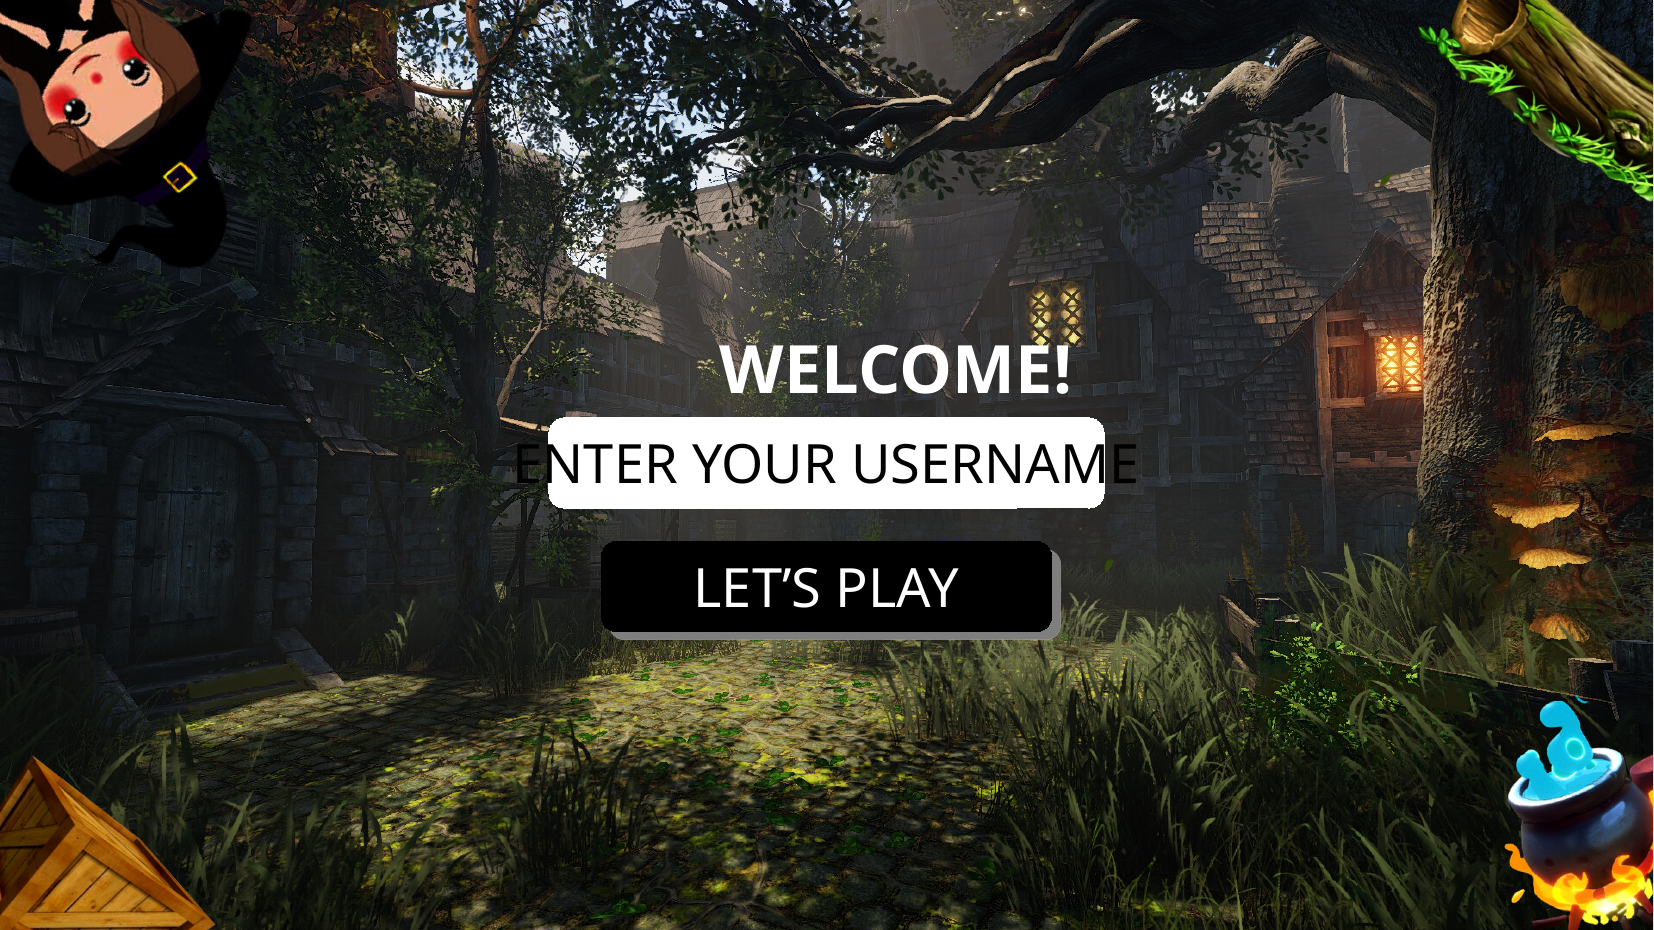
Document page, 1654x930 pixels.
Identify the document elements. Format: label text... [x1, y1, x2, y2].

text_box LET’S PLAY [601, 541, 1052, 632]
text_box WELCOME! [705, 315, 981, 411]
picture [0, 0, 1654, 930]
text_box ENTER YOUR USERNAME [548, 417, 1105, 509]
